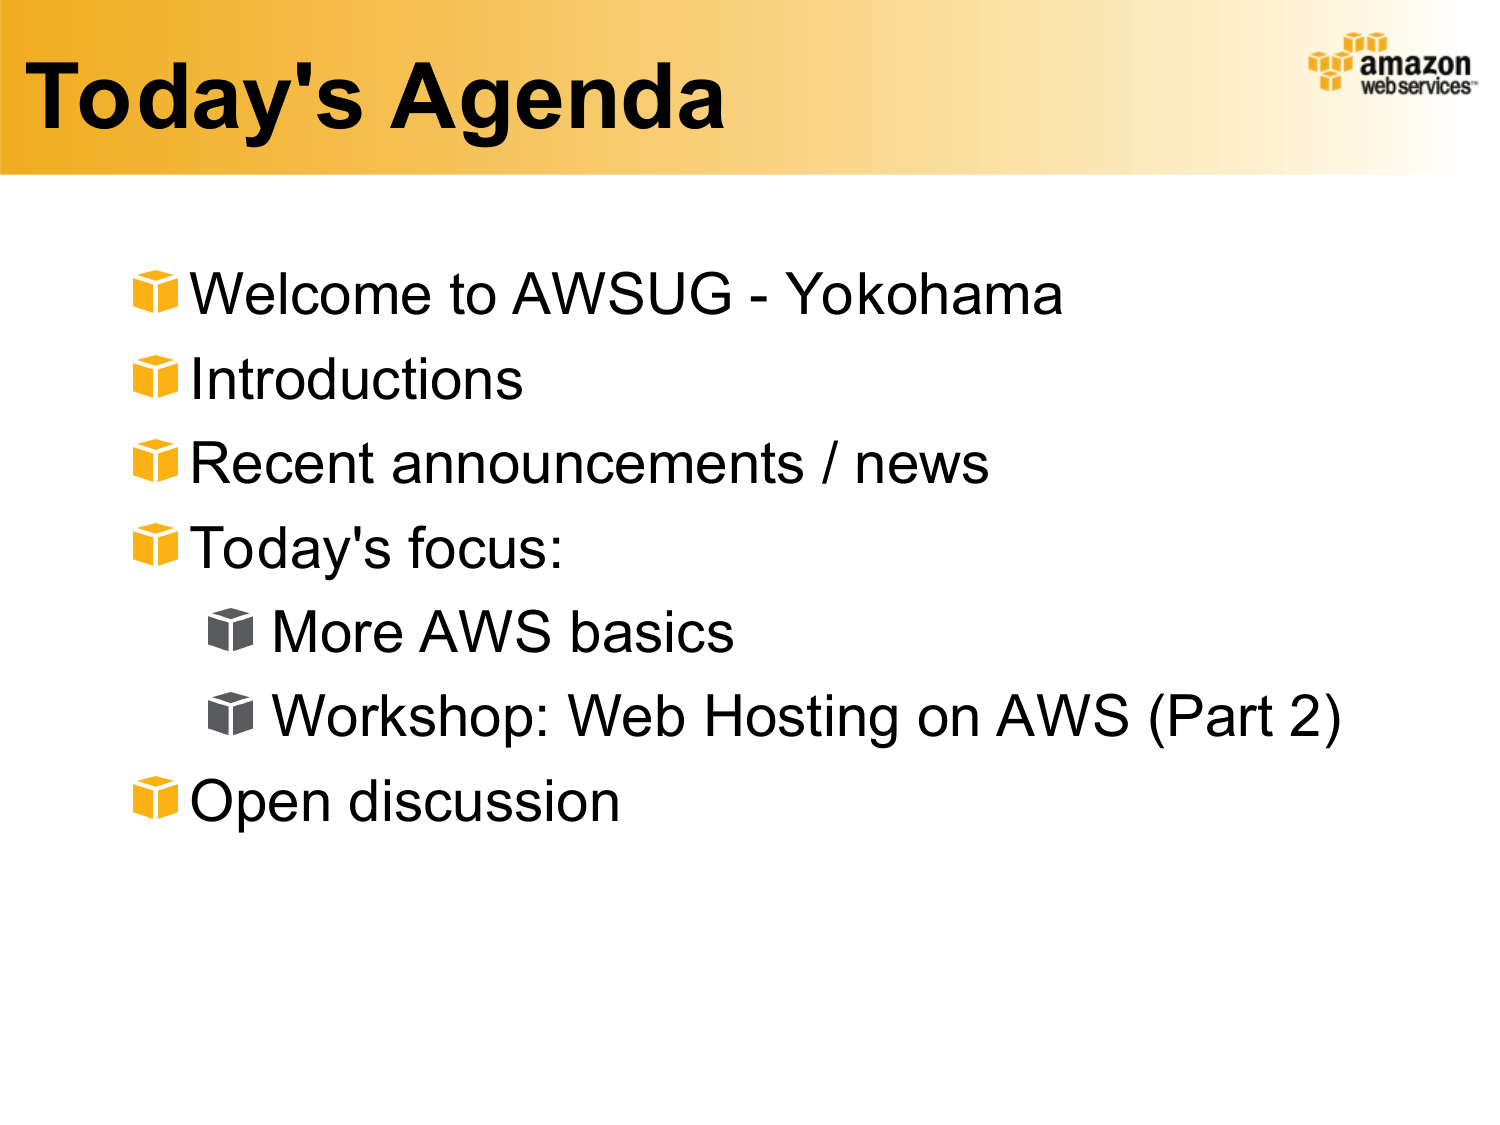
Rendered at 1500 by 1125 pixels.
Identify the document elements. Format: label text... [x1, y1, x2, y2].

picture [0, 0, 1500, 1125]
title Today's Agenda [2, 0, 1278, 185]
list Welcome to AWSUG - Yokohama Introductions Recent announcements / news Today's focus: More AWS basics Workshop: Web Hosting on AWS (Part 2) Open discussion [112, 246, 1388, 1000]
